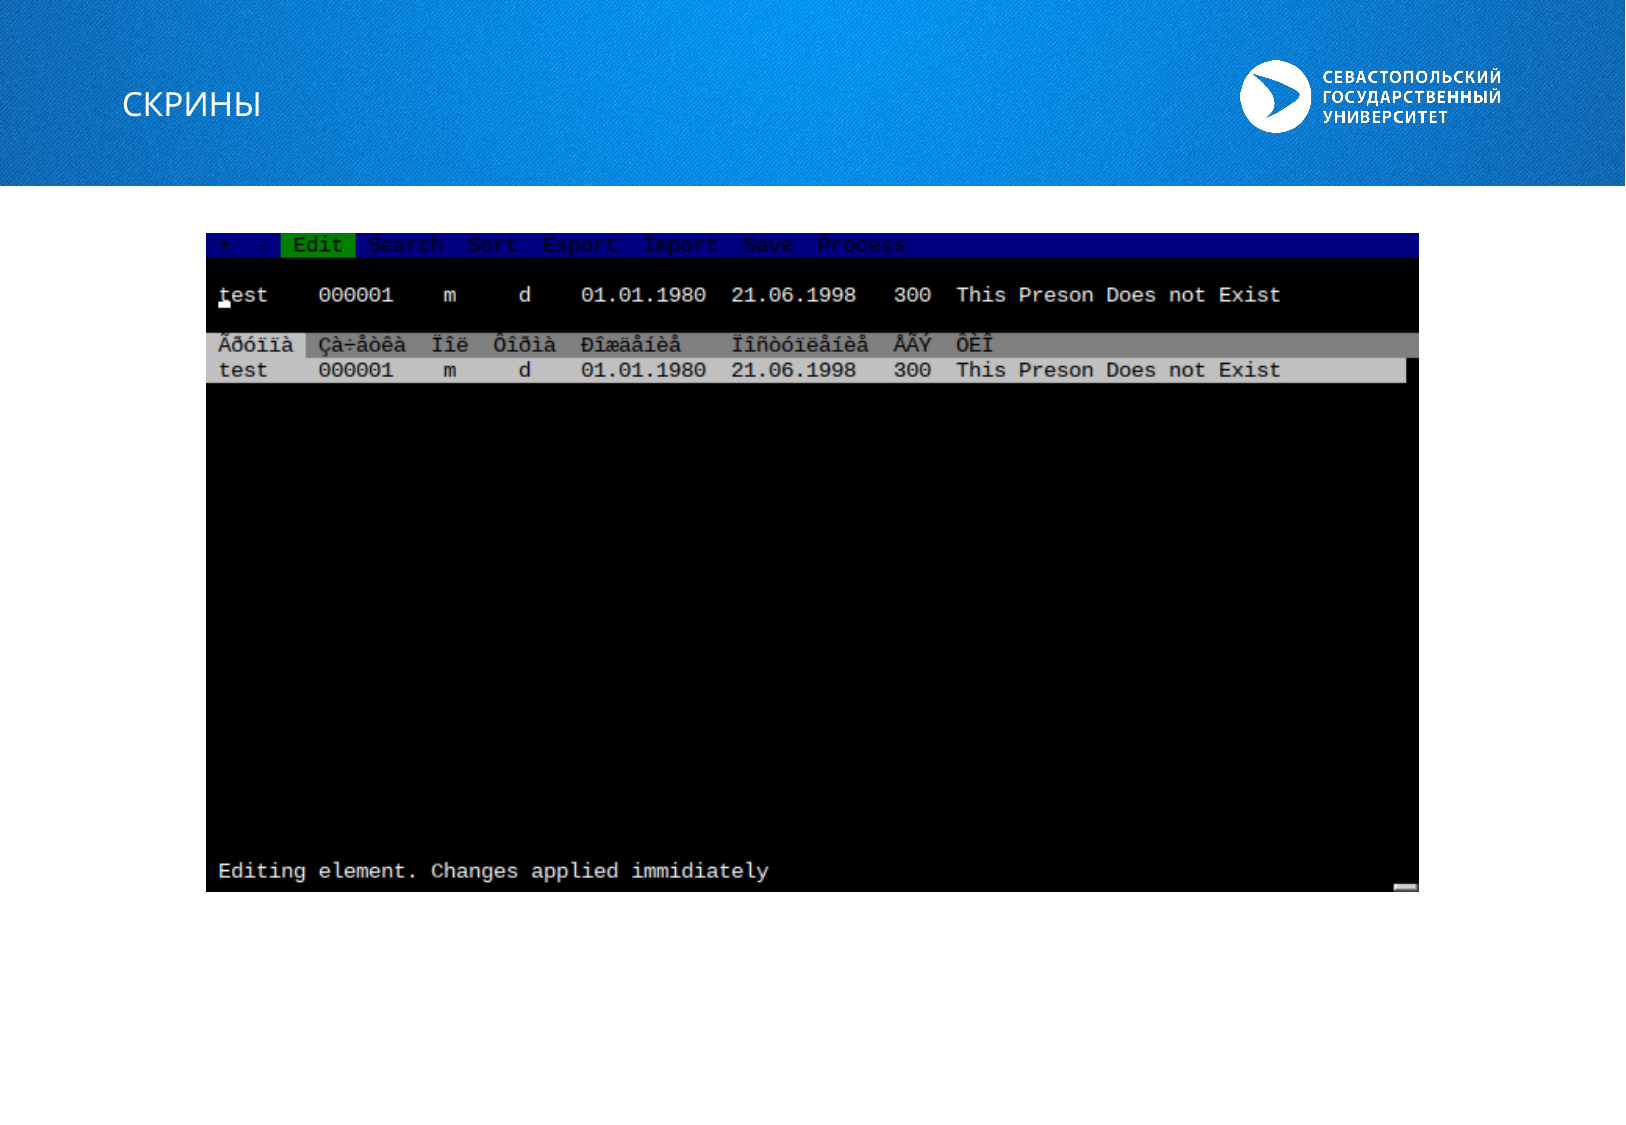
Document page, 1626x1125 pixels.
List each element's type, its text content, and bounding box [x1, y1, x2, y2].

picture [0, 0, 1625, 186]
text_box СКРИНЫ [107, 80, 1012, 131]
picture [206, 233, 1419, 892]
